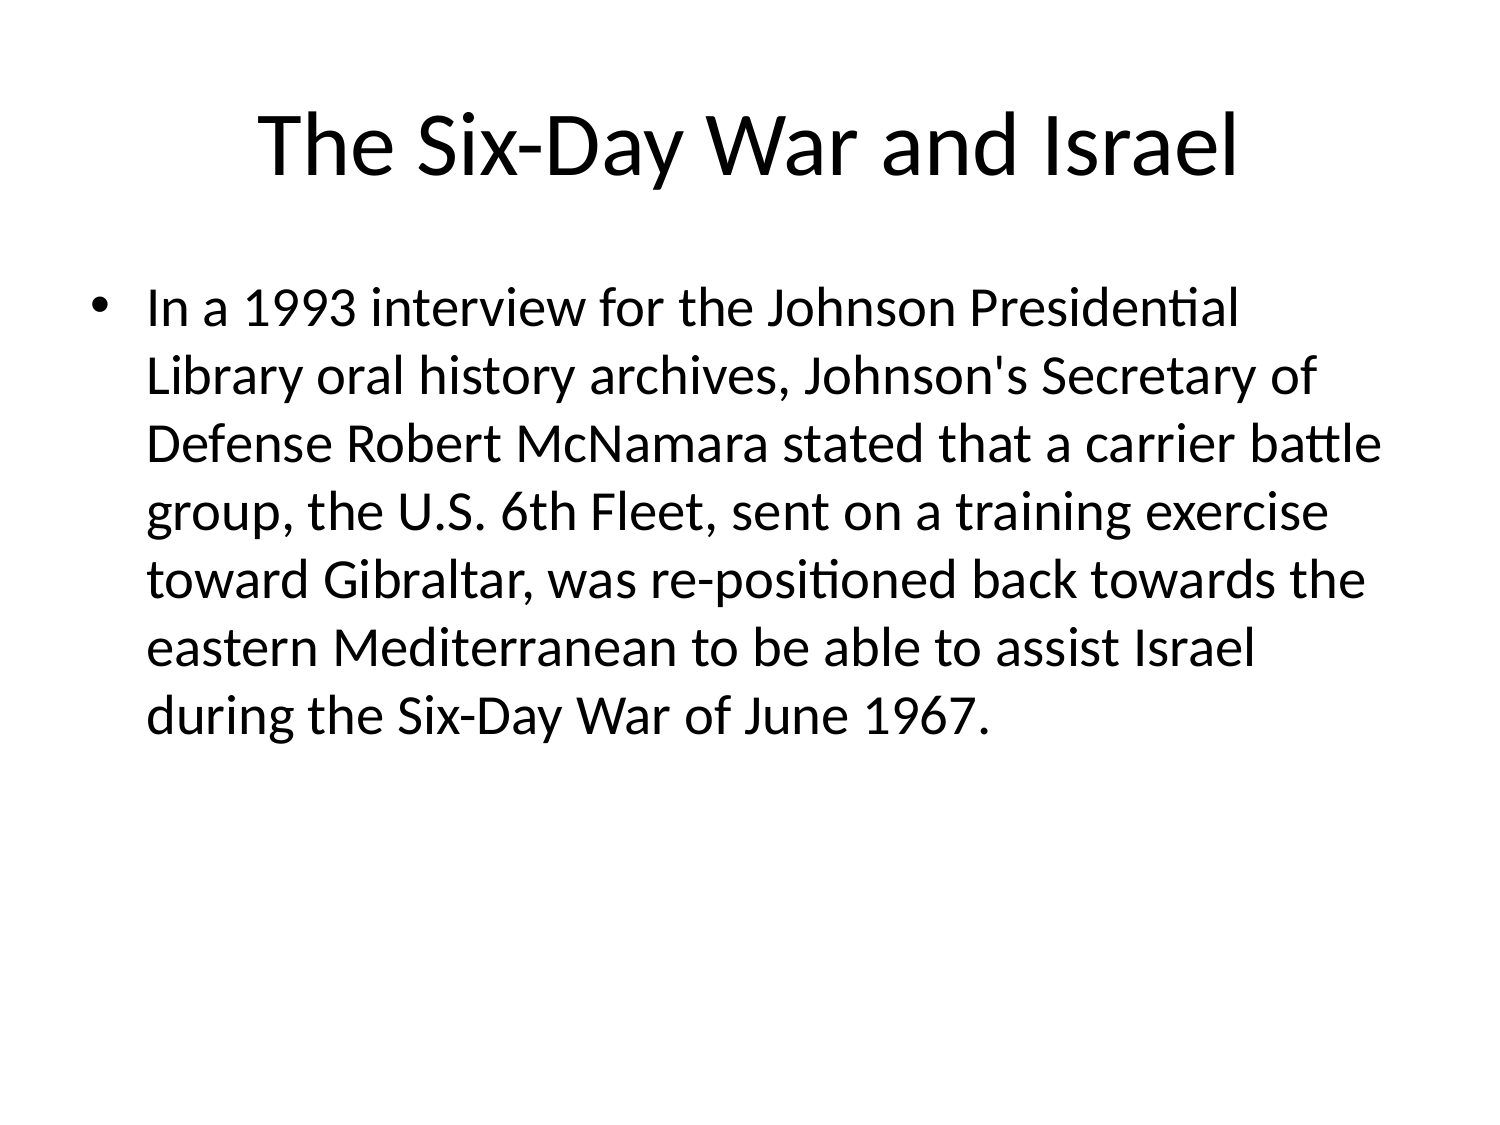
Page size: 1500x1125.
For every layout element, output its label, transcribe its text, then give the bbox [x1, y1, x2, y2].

title The Six-Day War and Israel [75, 45, 1425, 233]
list In a 1993 interview for the Johnson Presidential Library oral history archives, Johnson's Secretary of Defense Robert McNamara stated that a carrier battle group, the U.S. 6th Fleet, sent on a training exercise toward Gibraltar, was re-positioned back towards the eastern Mediterranean to be able to assist Israel during the Six-Day War of June 1967. [75, 262, 1425, 1005]
